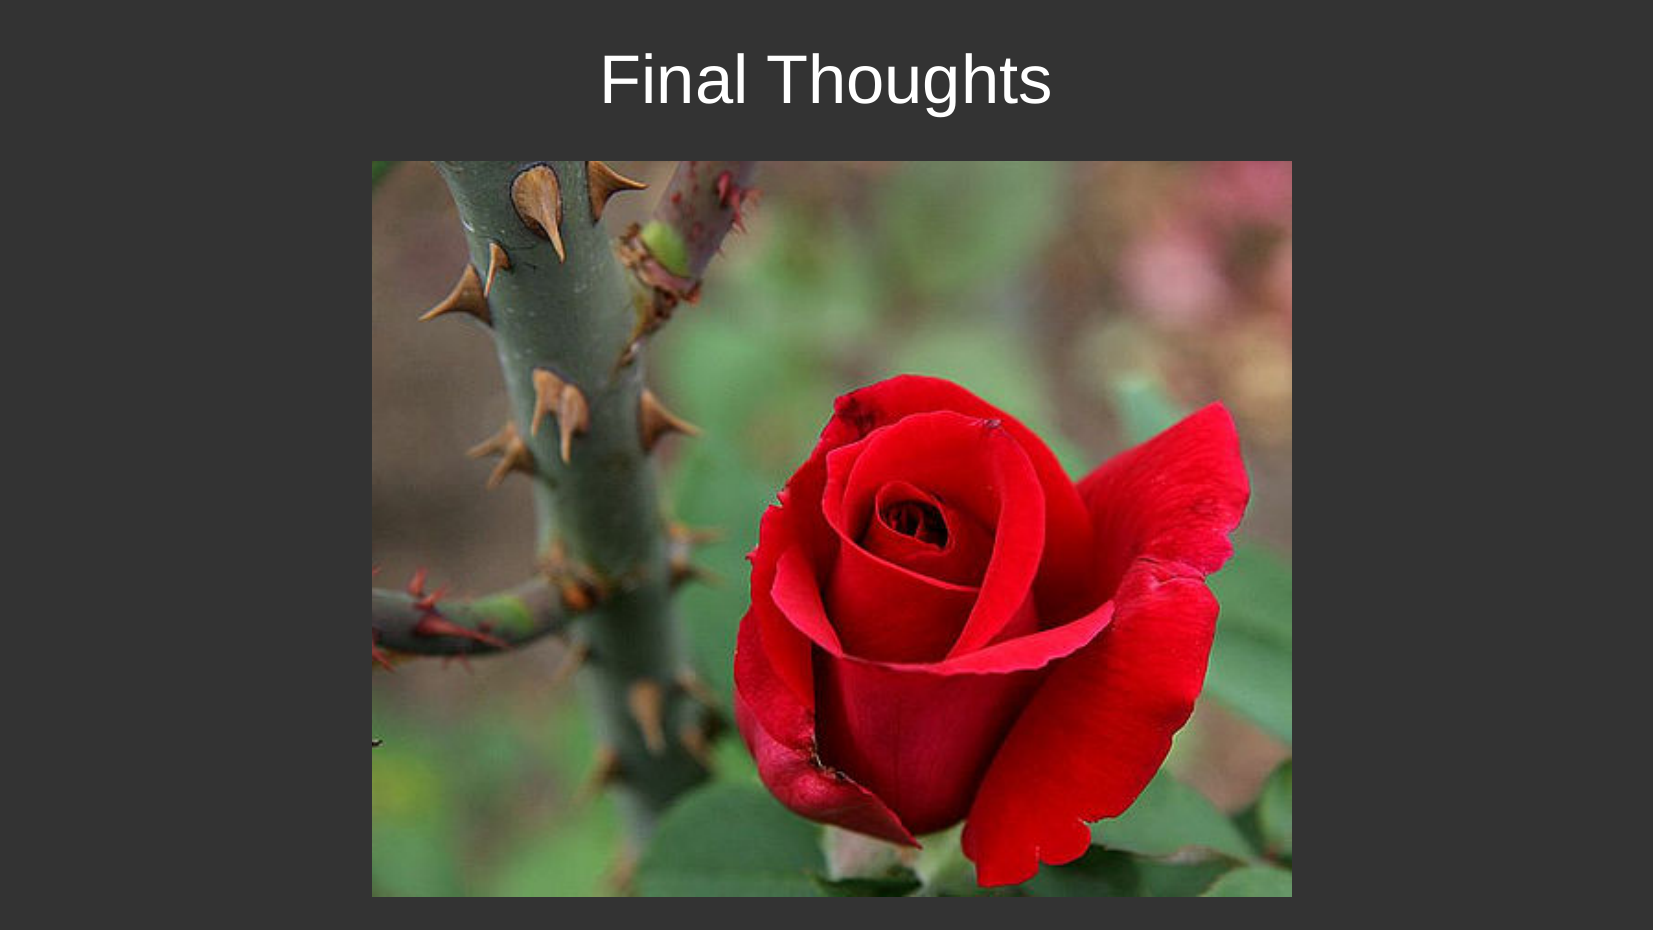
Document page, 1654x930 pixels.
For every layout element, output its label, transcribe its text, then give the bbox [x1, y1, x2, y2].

picture [372, 161, 1292, 897]
title Final Thoughts [82, 1, 1571, 157]
